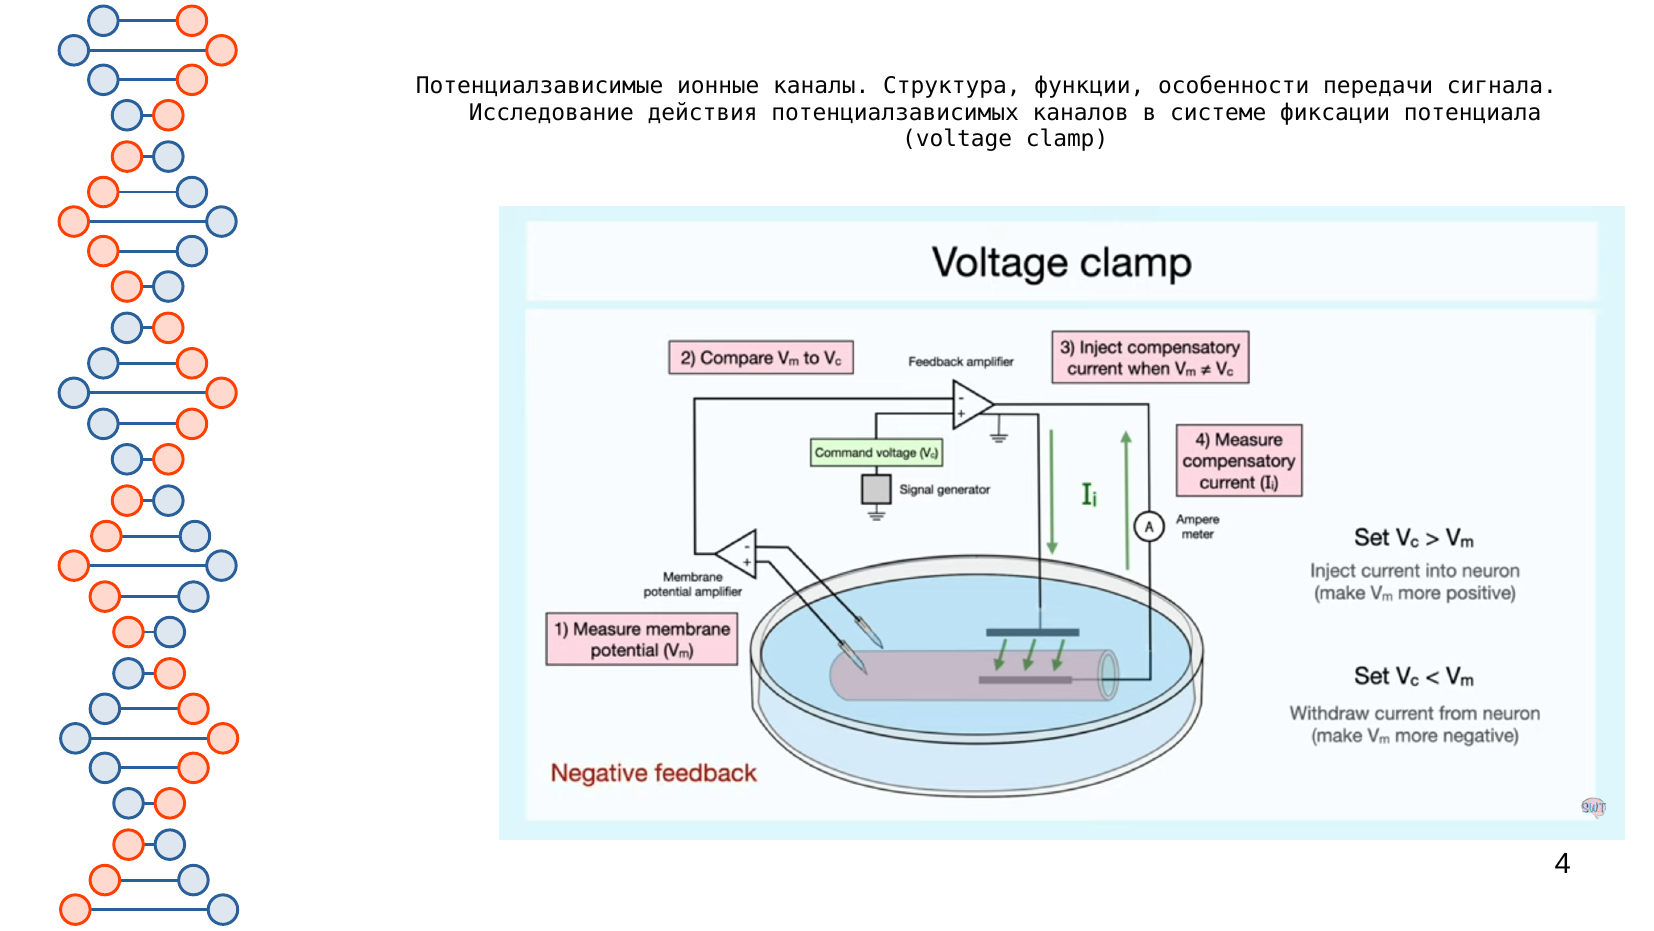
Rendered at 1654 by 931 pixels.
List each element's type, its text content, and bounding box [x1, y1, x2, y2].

title Потенциалзависимые ионные каналы. Структура, функции, особенности передачи сигнала. Исследование действия потенциалзависимых каналов в системе фиксации потенциала (voltage clamp) [265, 35, 1595, 189]
picture [499, 206, 1625, 840]
